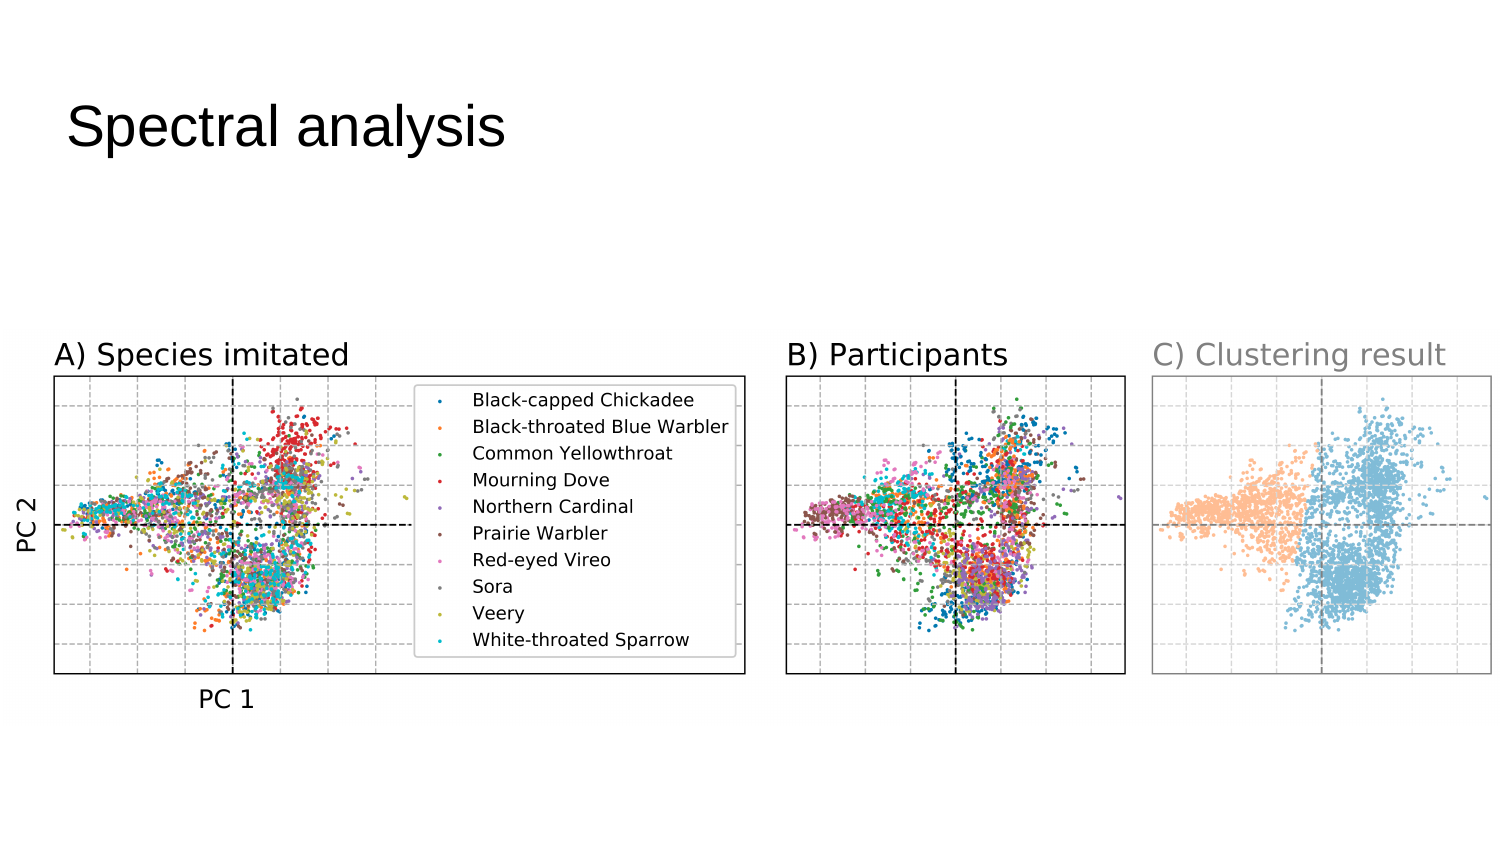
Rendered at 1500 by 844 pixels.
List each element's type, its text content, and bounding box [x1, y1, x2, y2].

picture [3, 329, 1133, 726]
title Spectral analysis [51, 72, 1449, 167]
text_box [1133, 329, 1500, 733]
